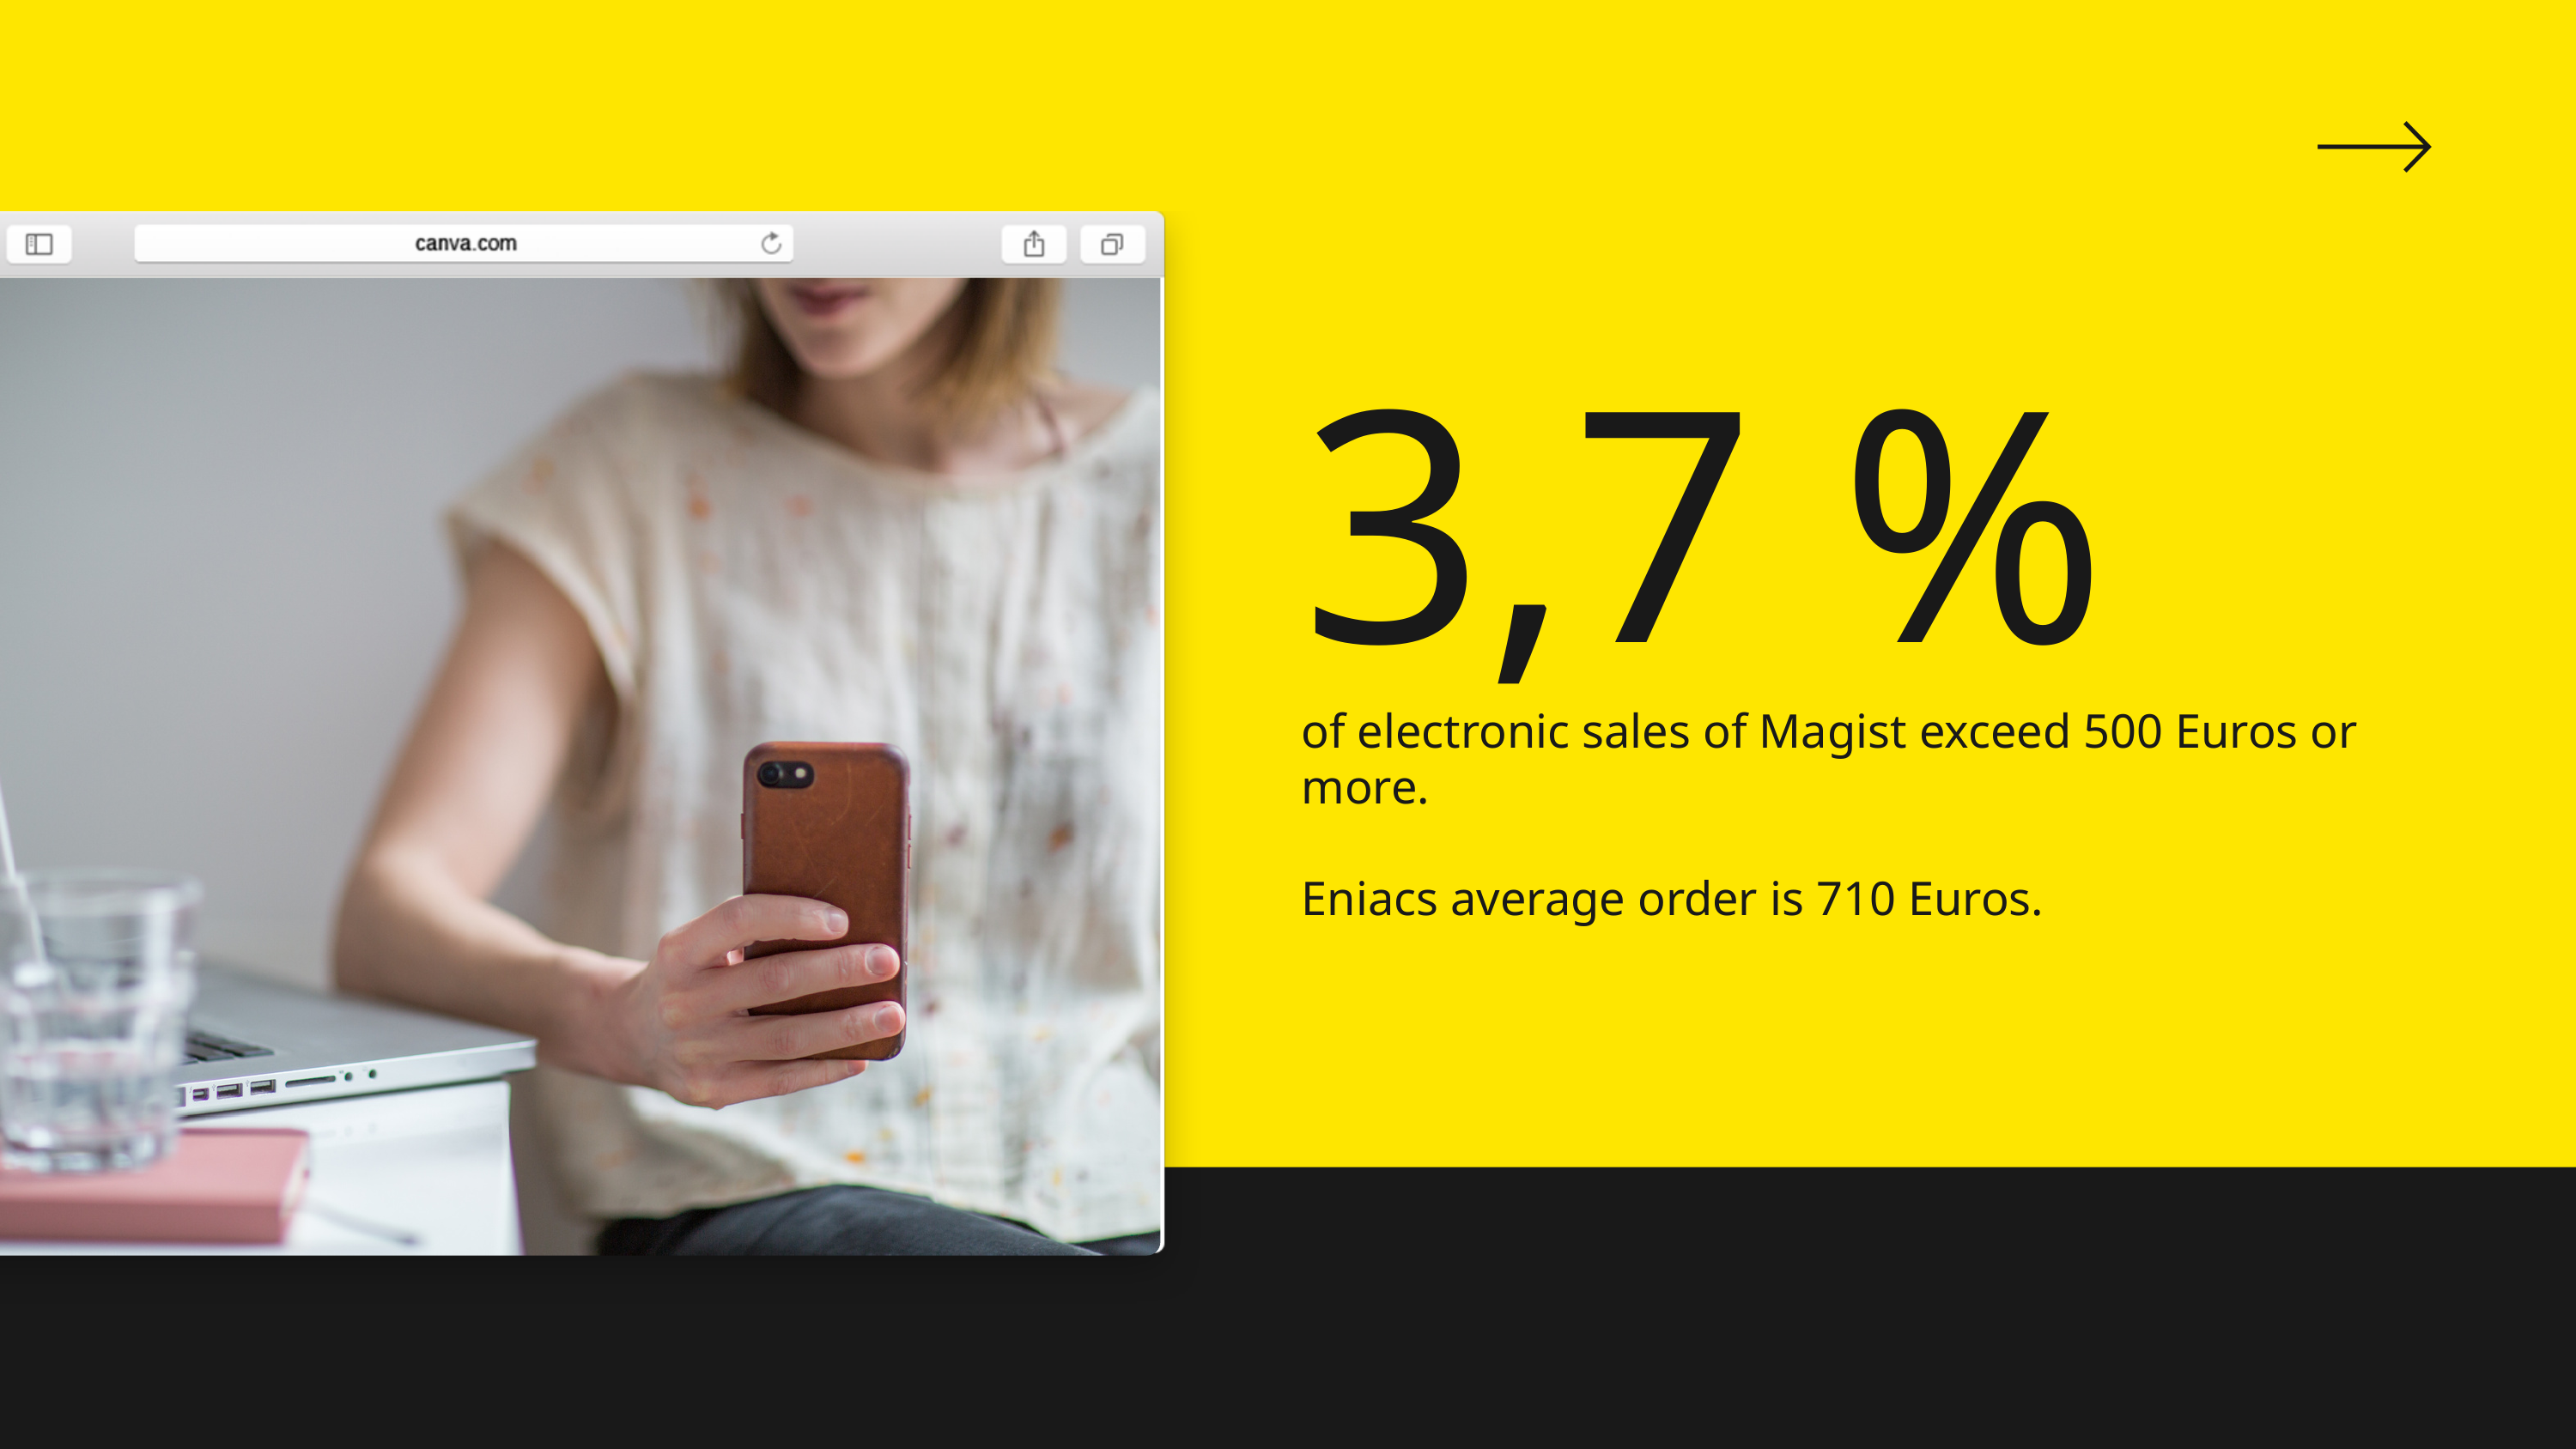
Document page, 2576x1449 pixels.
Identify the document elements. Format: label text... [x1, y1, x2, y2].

text_box [0, 212, 2576, 1449]
text_box of electronic sales of Magist exceed 500 Euros or more. Eniacs average order is 710 Euros. [1301, 701, 2394, 981]
text_box 3,7 % [1301, 320, 2394, 701]
picture [2318, 121, 2432, 173]
